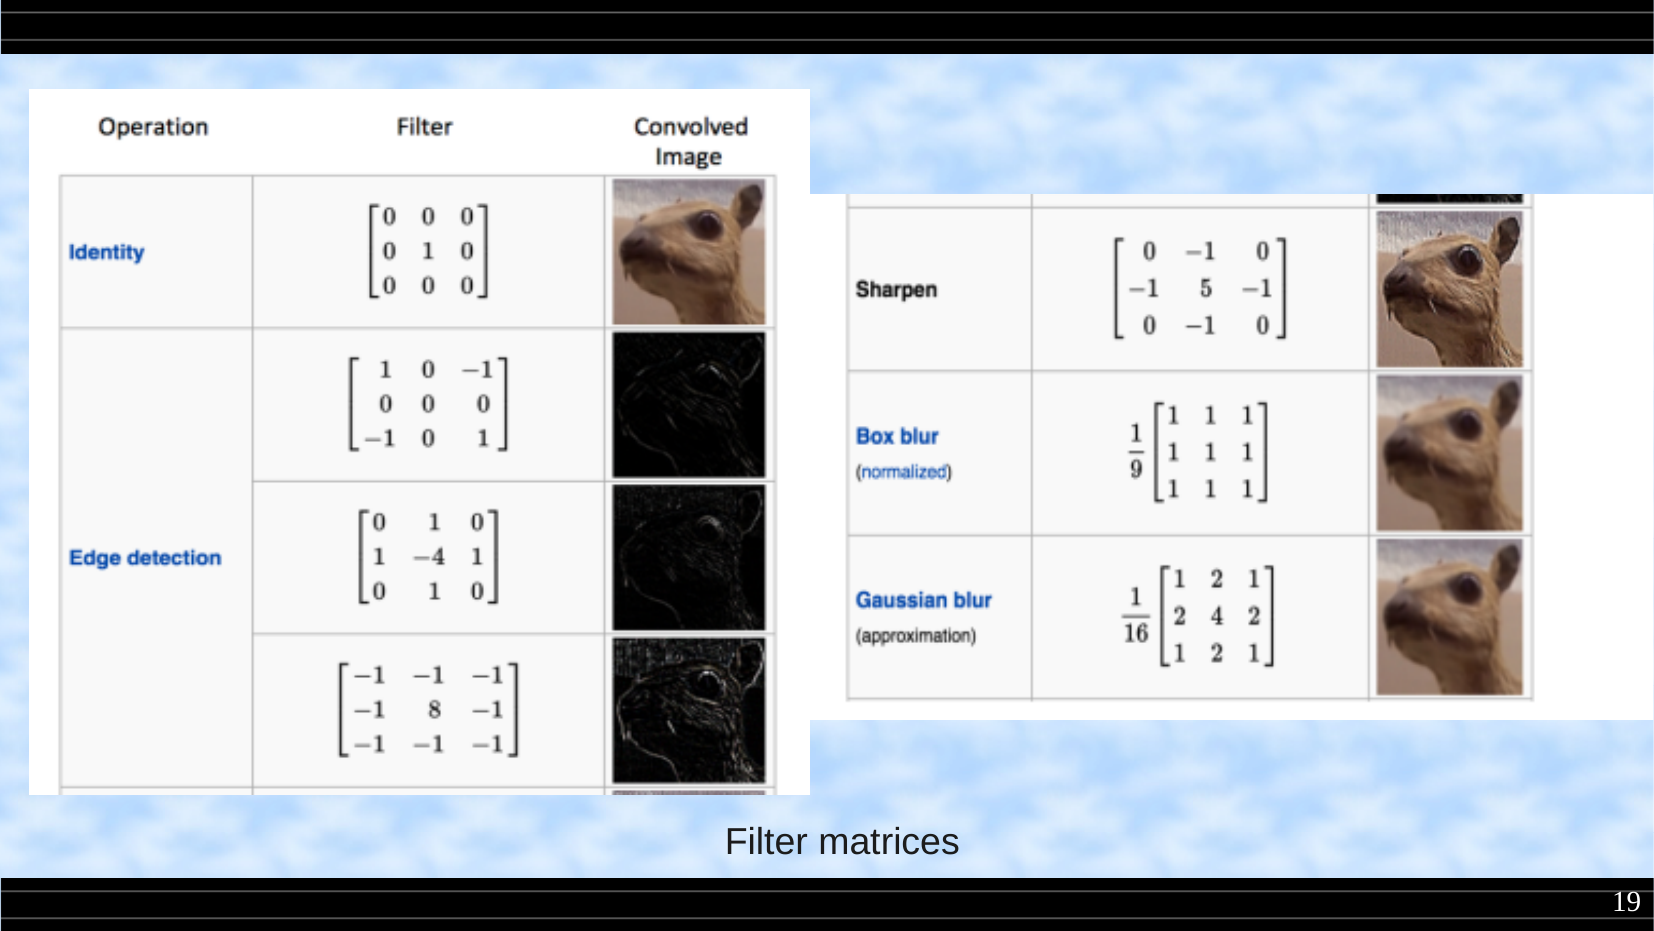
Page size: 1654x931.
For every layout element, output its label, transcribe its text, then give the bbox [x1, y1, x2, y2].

text_box Filter matrices [710, 813, 976, 870]
picture [0, 0, 1654, 931]
